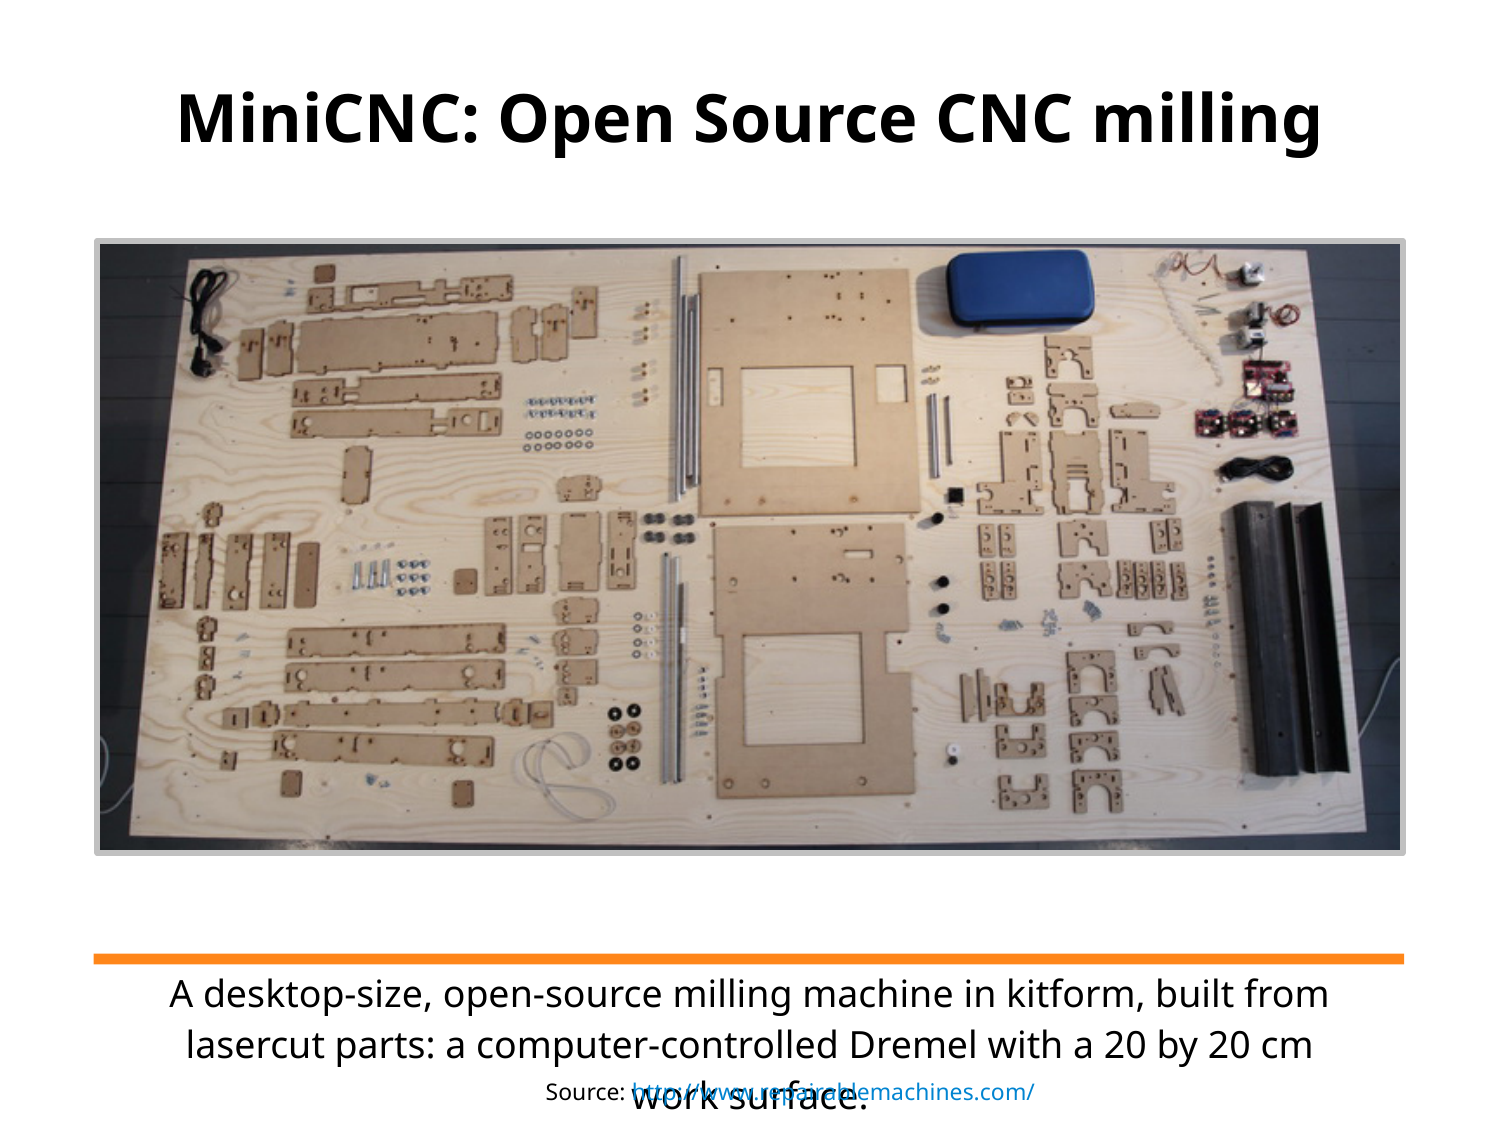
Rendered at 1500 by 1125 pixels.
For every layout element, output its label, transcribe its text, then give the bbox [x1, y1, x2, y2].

text_box A desktop-size, open-source milling machine in kitform, built from lasercut parts: a computer-controlled Dremel with a 20 by 20 cm work surface. [130, 960, 1370, 1073]
title MiniCNC: Open Source CNC milling [75, 44, 1426, 188]
picture [0, 0, 1500, 1125]
text_box Source: http://www.repairablemachines.com/ [530, 1068, 1002, 1113]
